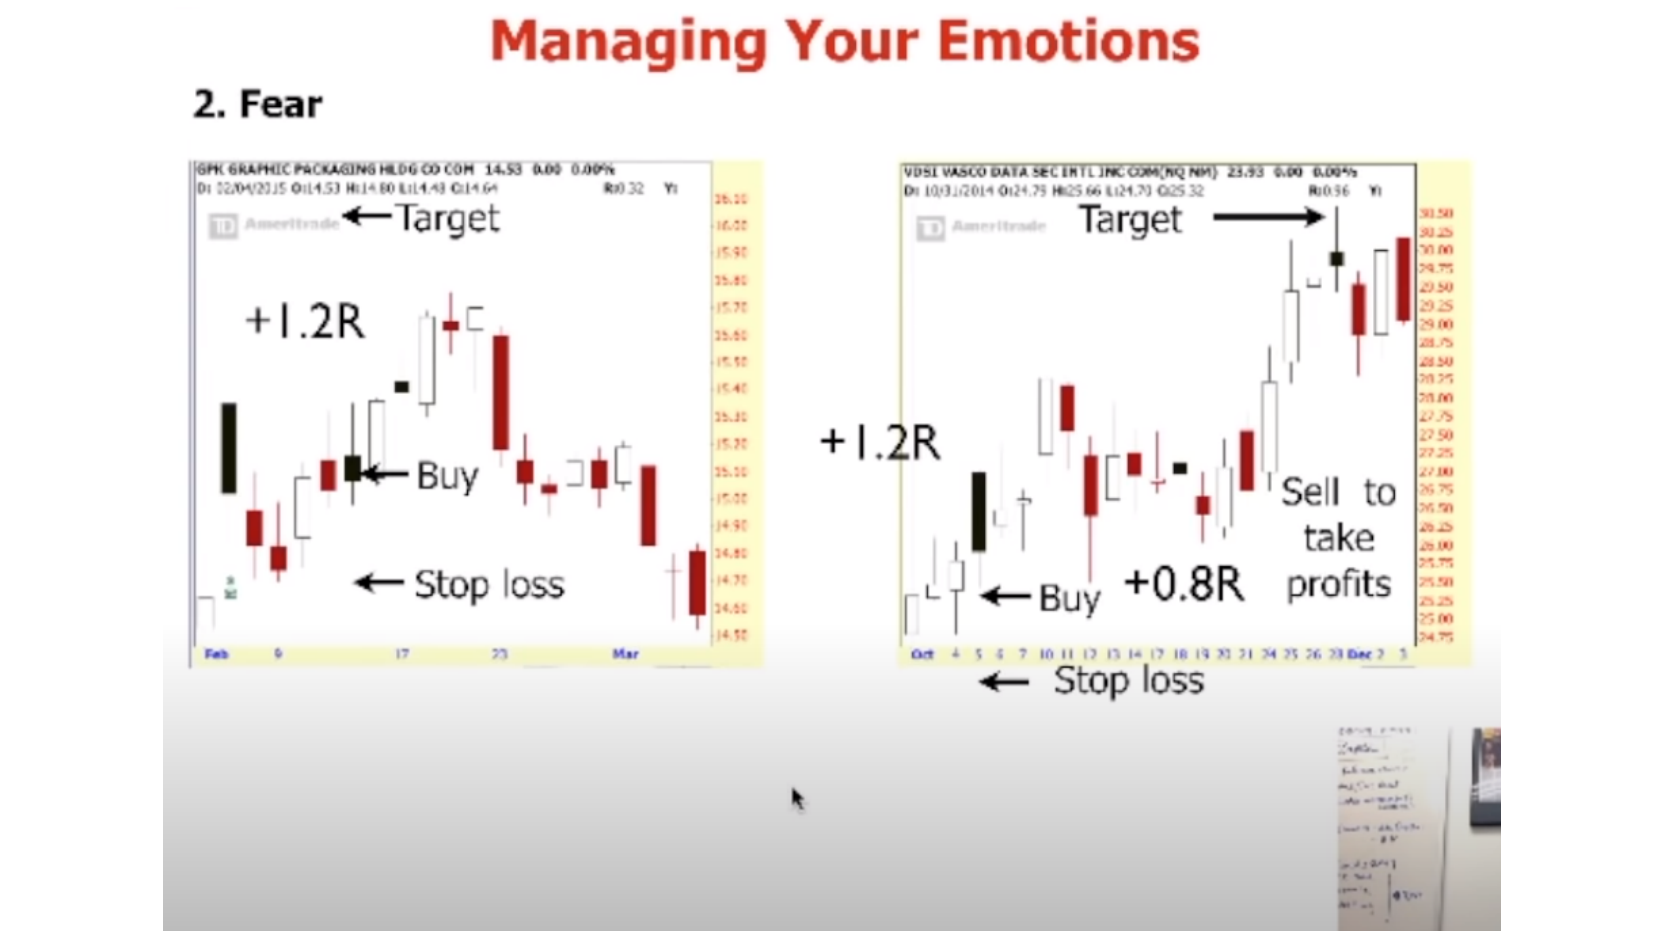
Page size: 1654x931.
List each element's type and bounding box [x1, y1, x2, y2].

picture [163, 7, 1501, 931]
